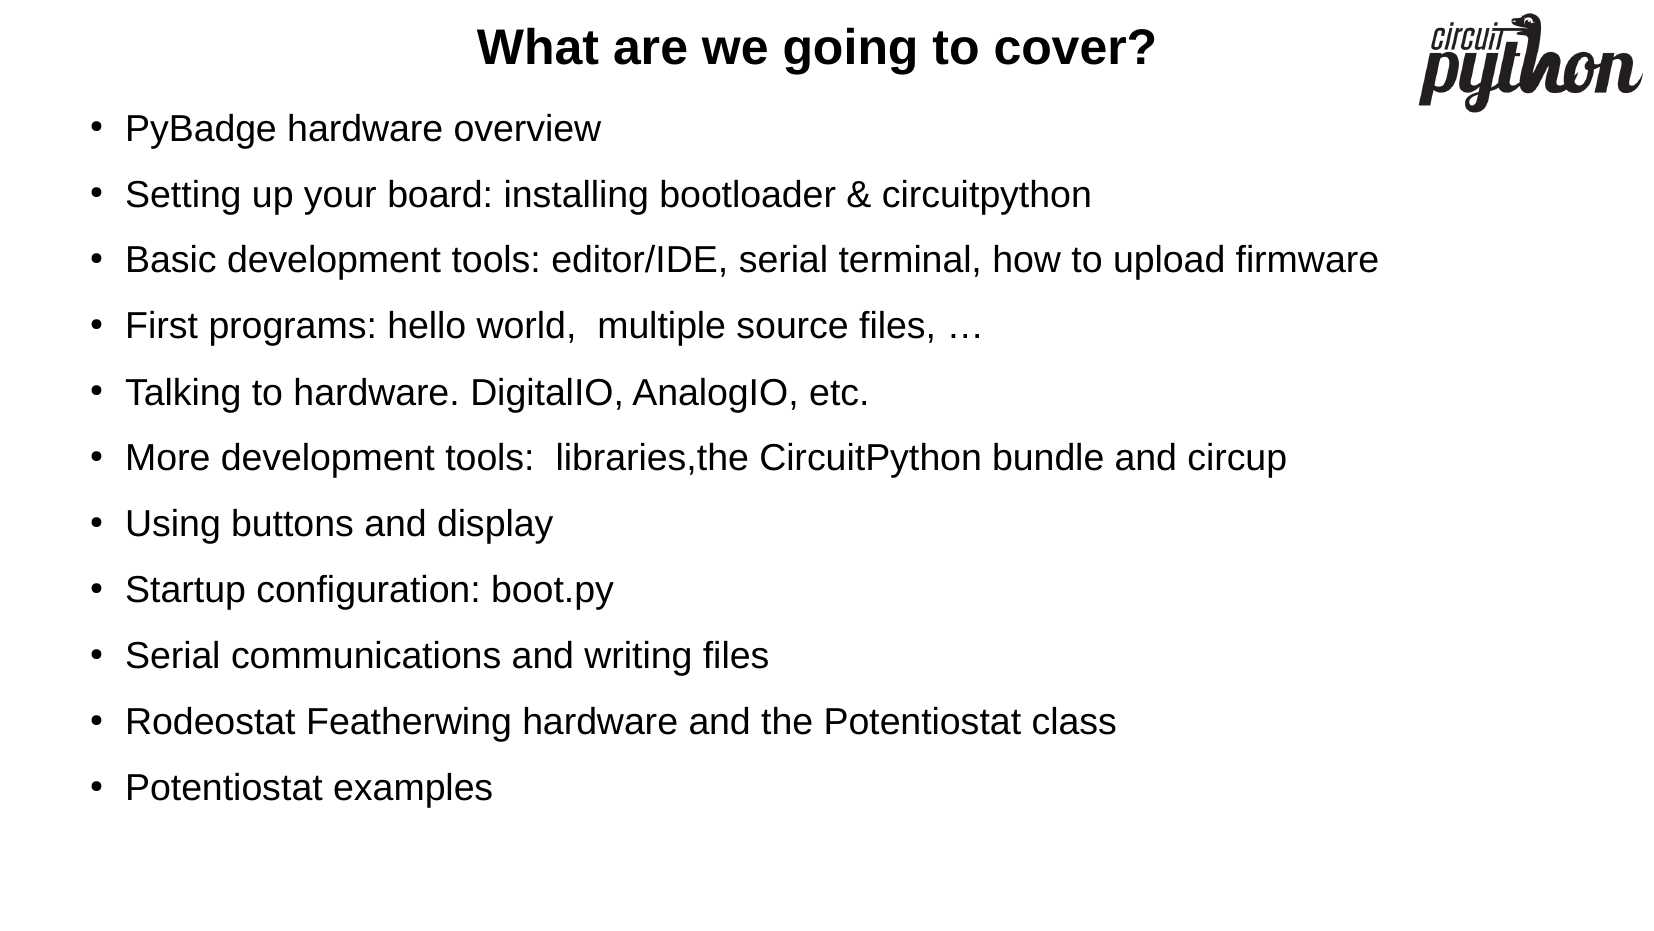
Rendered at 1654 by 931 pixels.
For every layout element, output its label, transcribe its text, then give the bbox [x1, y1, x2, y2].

text_box PyBadge hardware overview Setting up your board: installing bootloader & circuitpython Basic development tools: editor/IDE, serial terminal, how to upload firmware First programs: hello world, multiple source files, … Talking to hardware. DigitalIO, AnalogIO, etc. More development tools: libraries,the CircuitPython bundle and circup Using buttons and display Startup configuration: boot.py Serial communications and writing files Rodeostat Featherwing hardware and the Potentiostat class Potentiostat examples [75, 99, 1538, 881]
text_box What are we going to cover? [462, 11, 1192, 139]
picture [1417, 10, 1643, 114]
